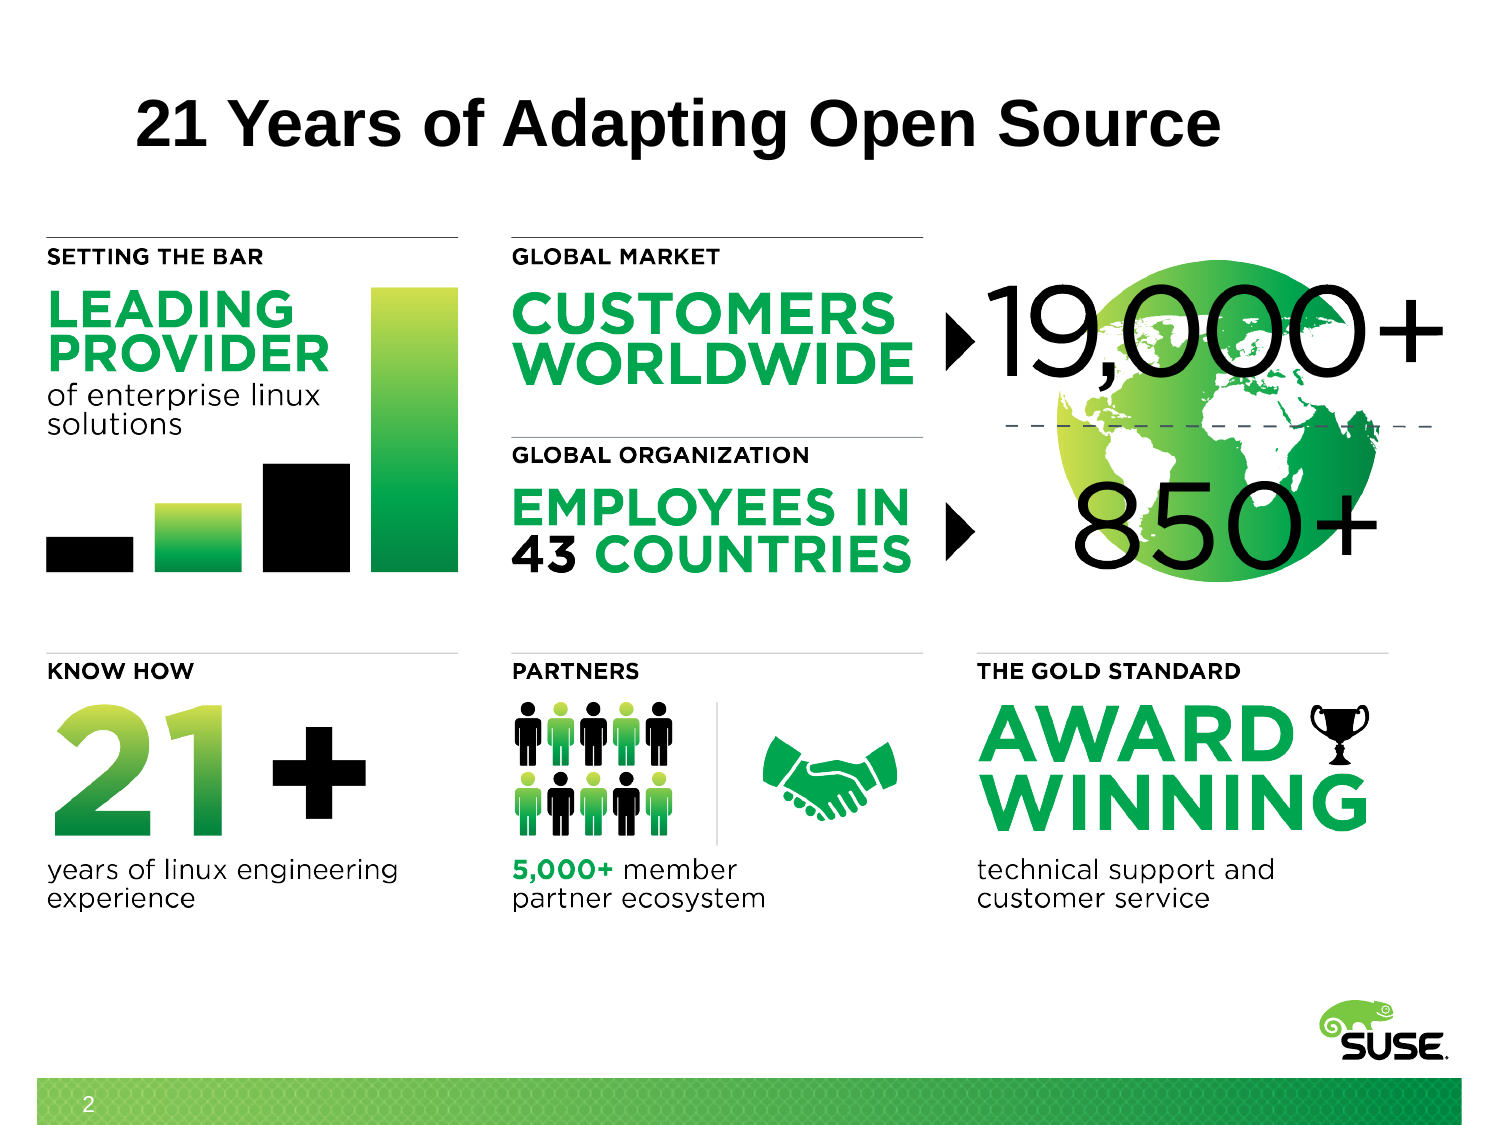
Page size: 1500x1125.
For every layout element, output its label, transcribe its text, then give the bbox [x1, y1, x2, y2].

title 21 Years of Adapting Open Source [135, 41, 1372, 204]
picture [37, 233, 1463, 918]
picture [37, 1078, 1462, 1125]
